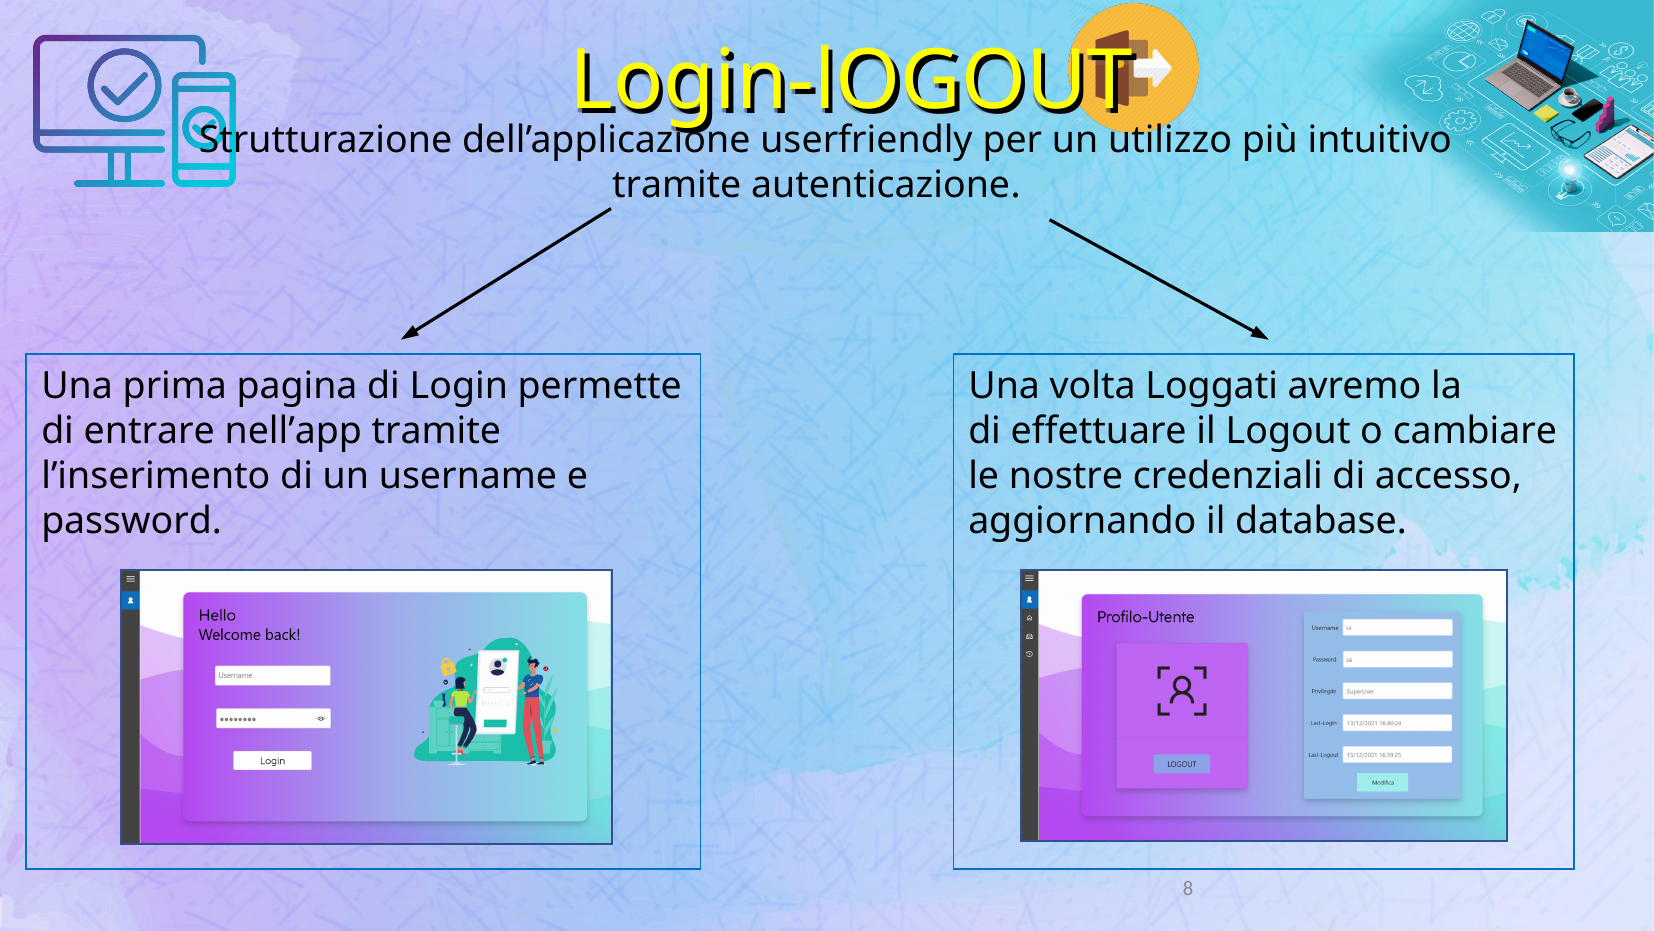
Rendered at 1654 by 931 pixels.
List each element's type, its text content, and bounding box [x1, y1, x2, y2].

picture [121, 570, 611, 844]
text_box [1167, 862, 1540, 912]
picture [1322, 0, 1654, 232]
text_box Strutturazione dell’applicazione userfriendly per un utilizzo più intuitivo tramite autenticazione. [119, 107, 1533, 214]
picture [1021, 570, 1506, 840]
picture [1068, 3, 1199, 107]
text_box Una volta Loggati avremo la di effettuare il Logout o cambiare le nostre credenziali di accesso, aggiornando il database. [953, 354, 1574, 869]
text_box Una prima pagina di Login permette di entrare nell’app tramite l’inserimento di un username e password. [26, 354, 701, 869]
picture [33, 9, 236, 212]
text_box Login-lOGOUT [554, 17, 1098, 134]
picture [1098, 62, 1105, 107]
